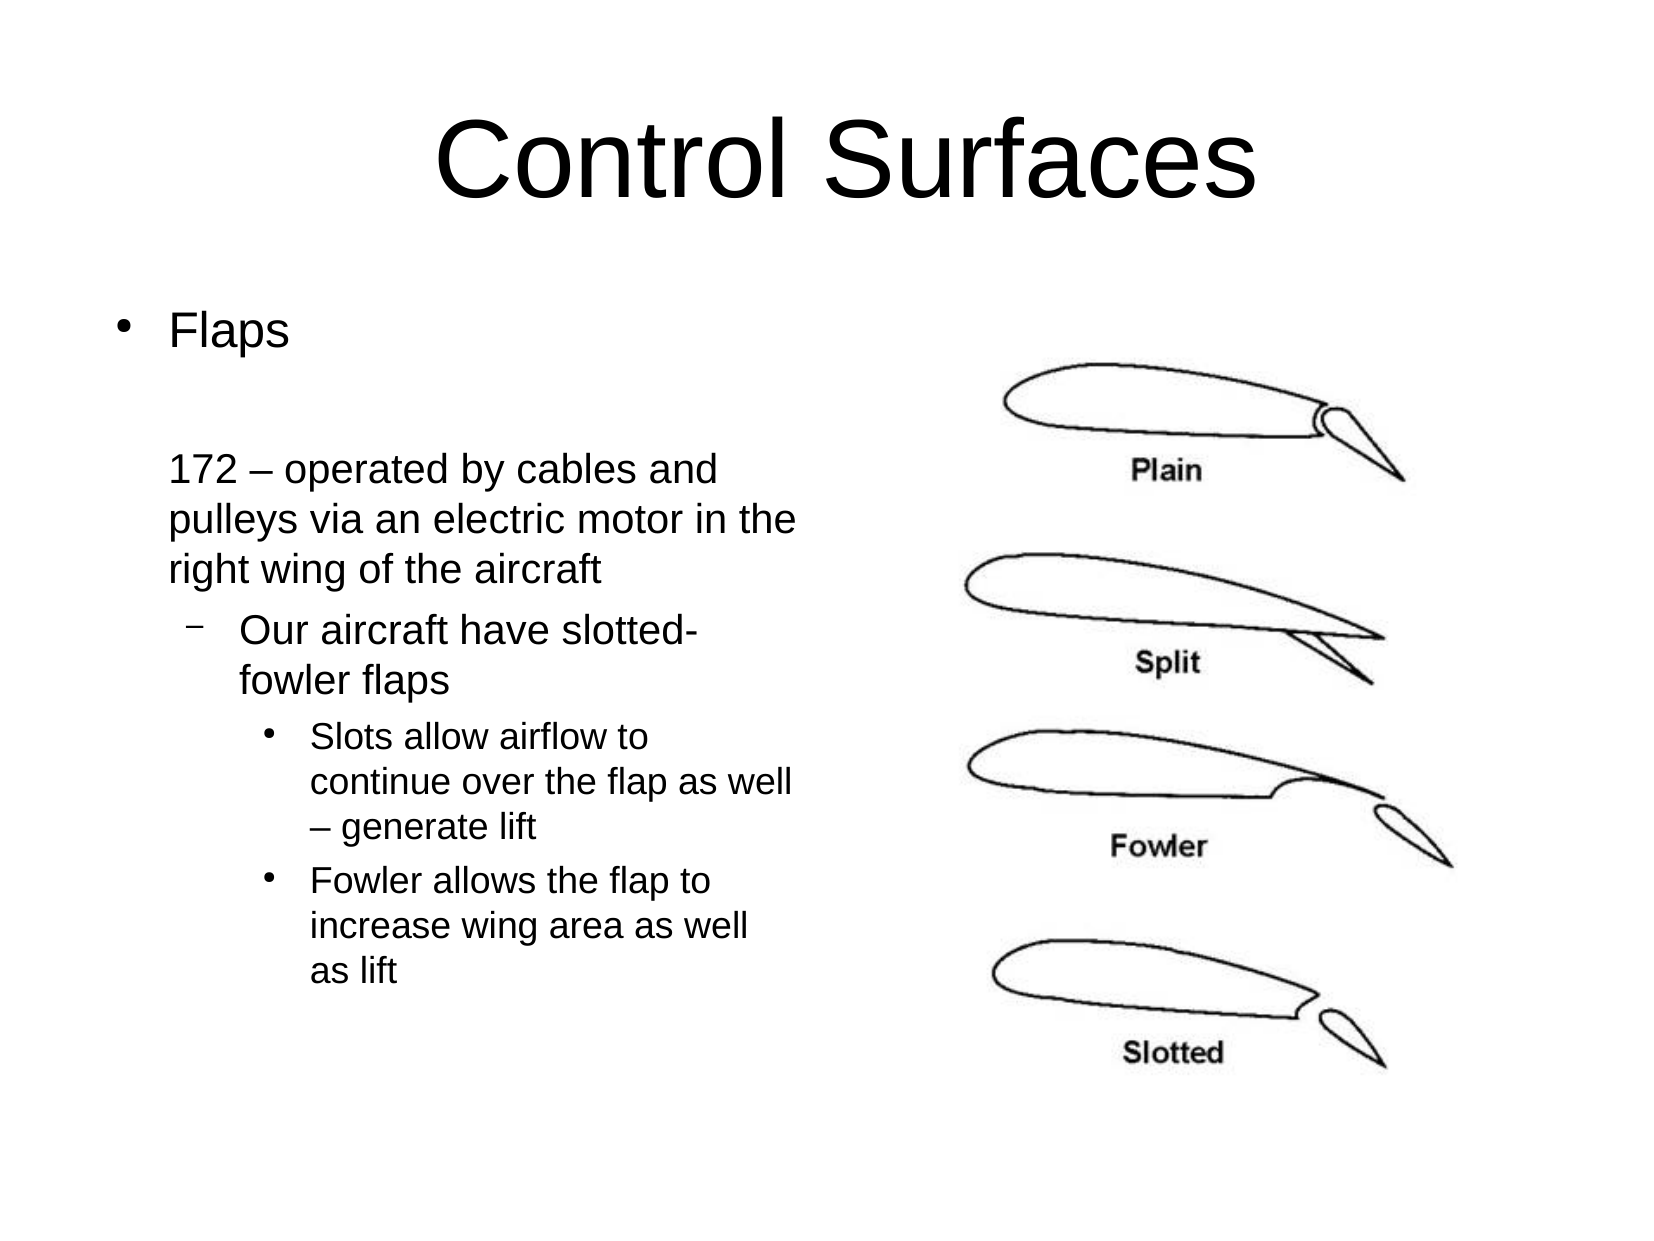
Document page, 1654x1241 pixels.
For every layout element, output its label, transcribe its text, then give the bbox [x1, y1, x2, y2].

list Flaps 172 – operated by cables and pulleys via an electric motor in the right wing of the aircraft Our aircraft have slotted-fowler flaps Slots allow airflow to continue over the flap as well – generate lift Fowler allows the flap to increase wing area as well as lift [82, 289, 813, 1108]
title Control Surfaces [82, 49, 1571, 257]
picture [918, 289, 1494, 1108]
